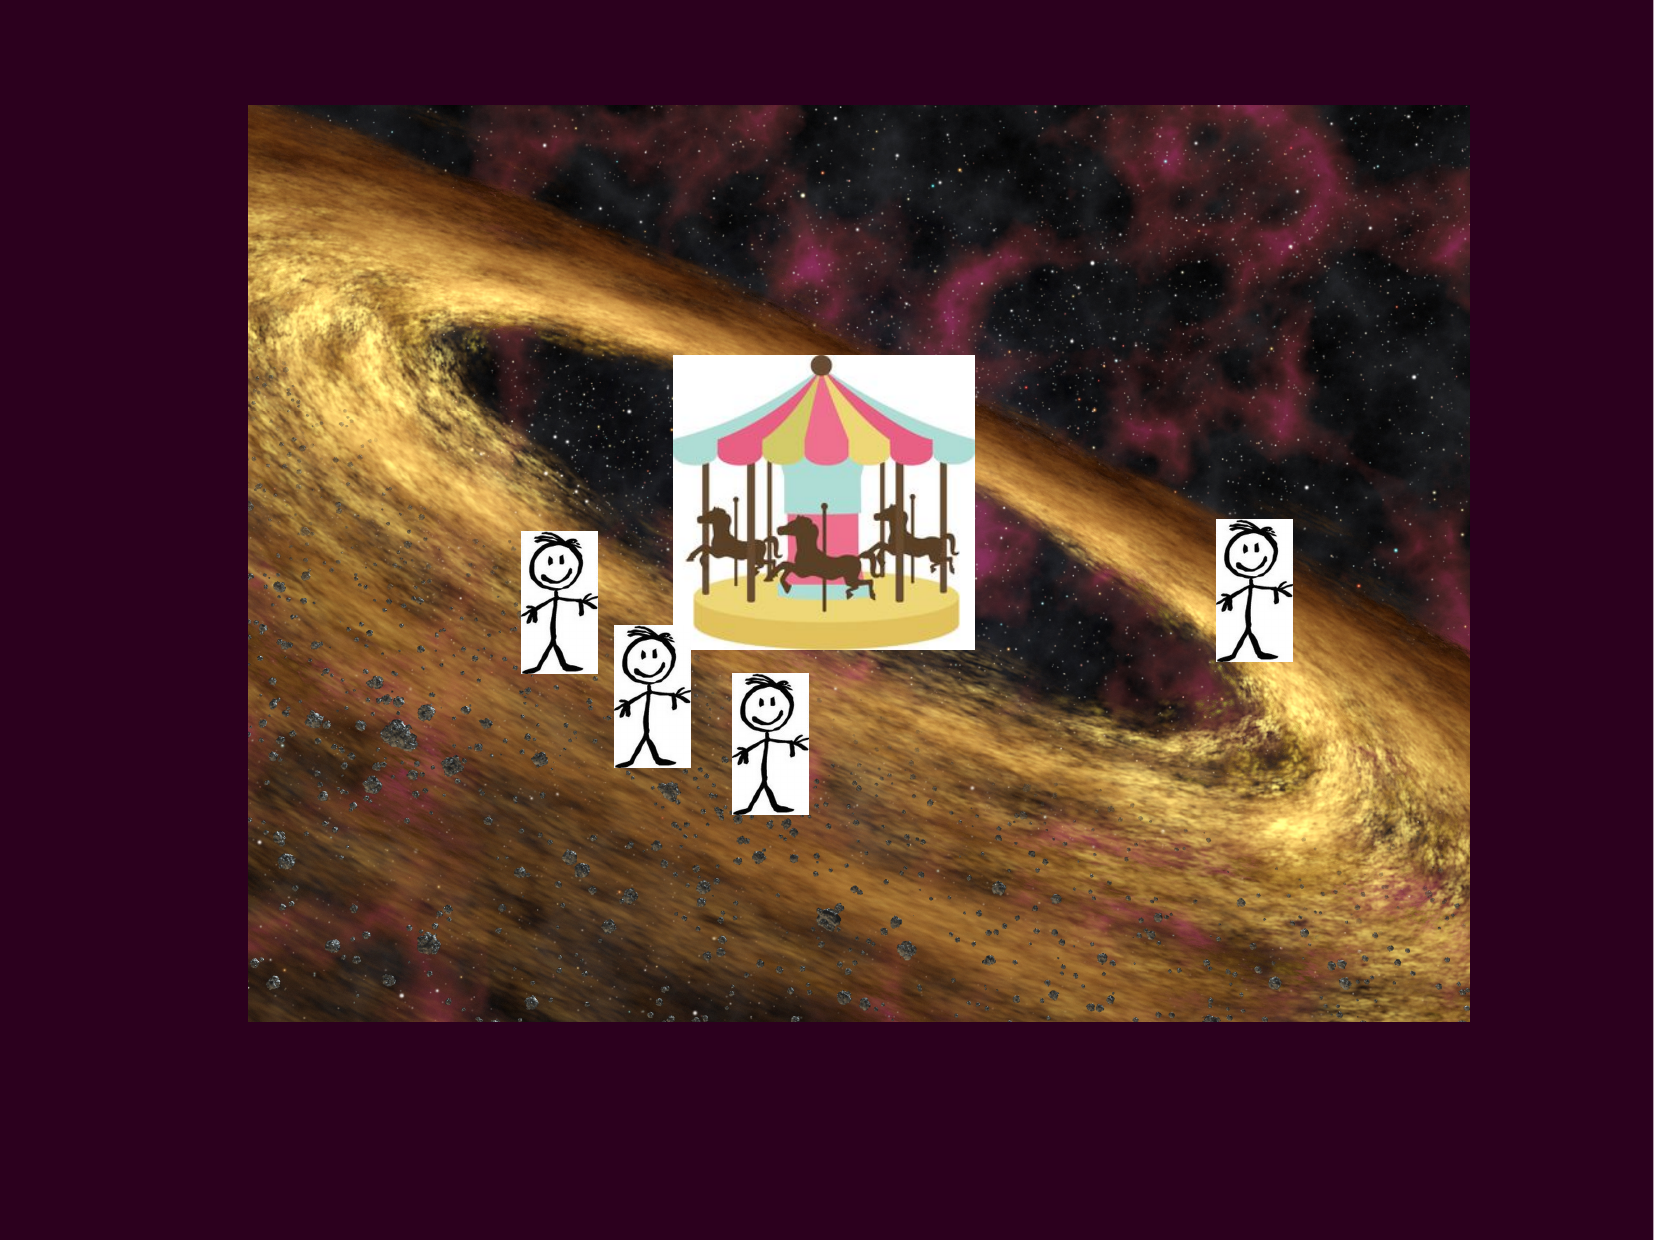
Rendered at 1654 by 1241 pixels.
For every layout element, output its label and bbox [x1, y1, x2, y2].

picture [248, 105, 1470, 1022]
